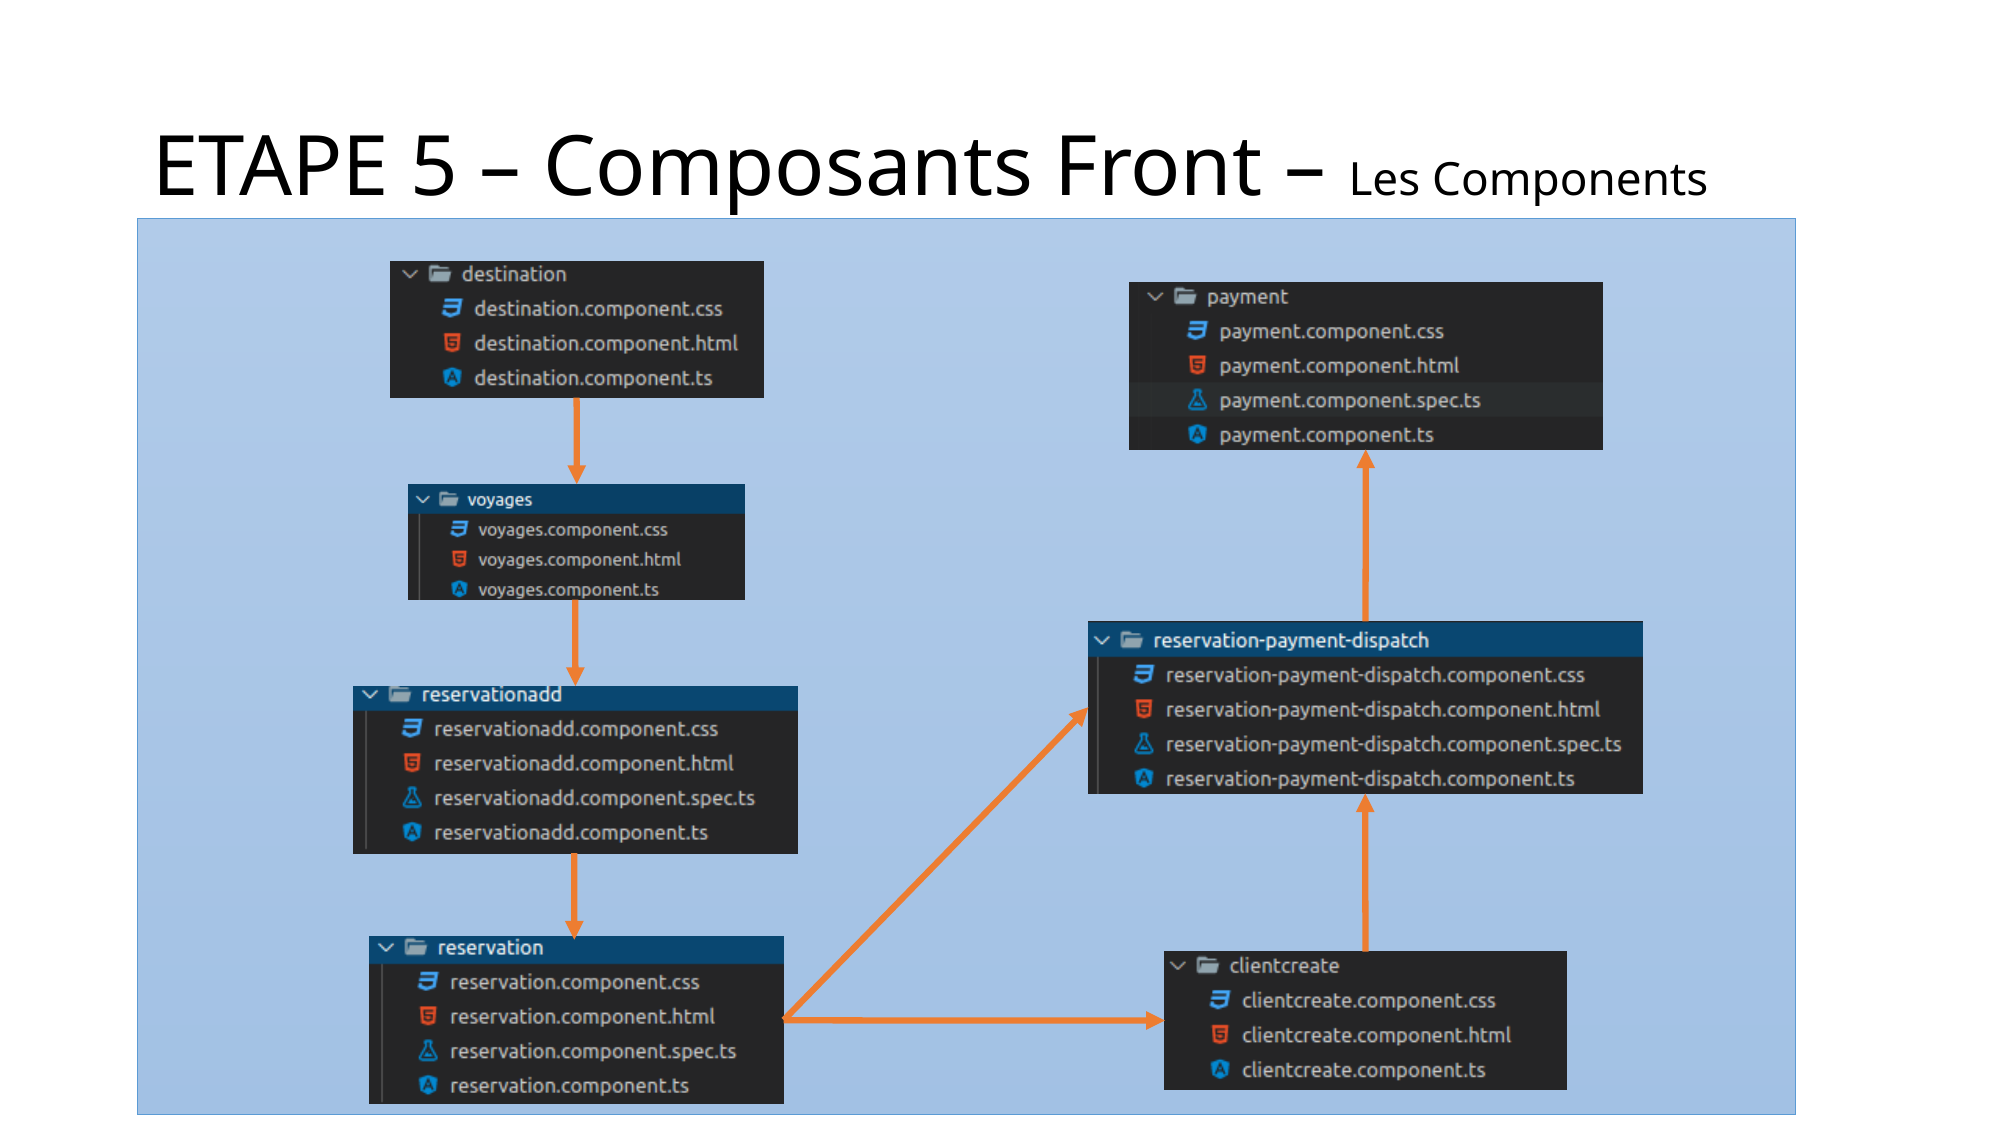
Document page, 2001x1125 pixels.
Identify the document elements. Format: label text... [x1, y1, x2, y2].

picture [1129, 282, 1603, 450]
picture [353, 686, 798, 854]
picture [408, 484, 745, 600]
picture [1164, 951, 1567, 1090]
picture [390, 261, 764, 398]
text_box [137, 278, 1796, 1115]
text_box [793, 712, 1364, 1019]
picture [369, 936, 784, 1104]
title ETAPE 5 – Composants Front – Les Components [137, 59, 1863, 278]
picture [1088, 621, 1643, 794]
